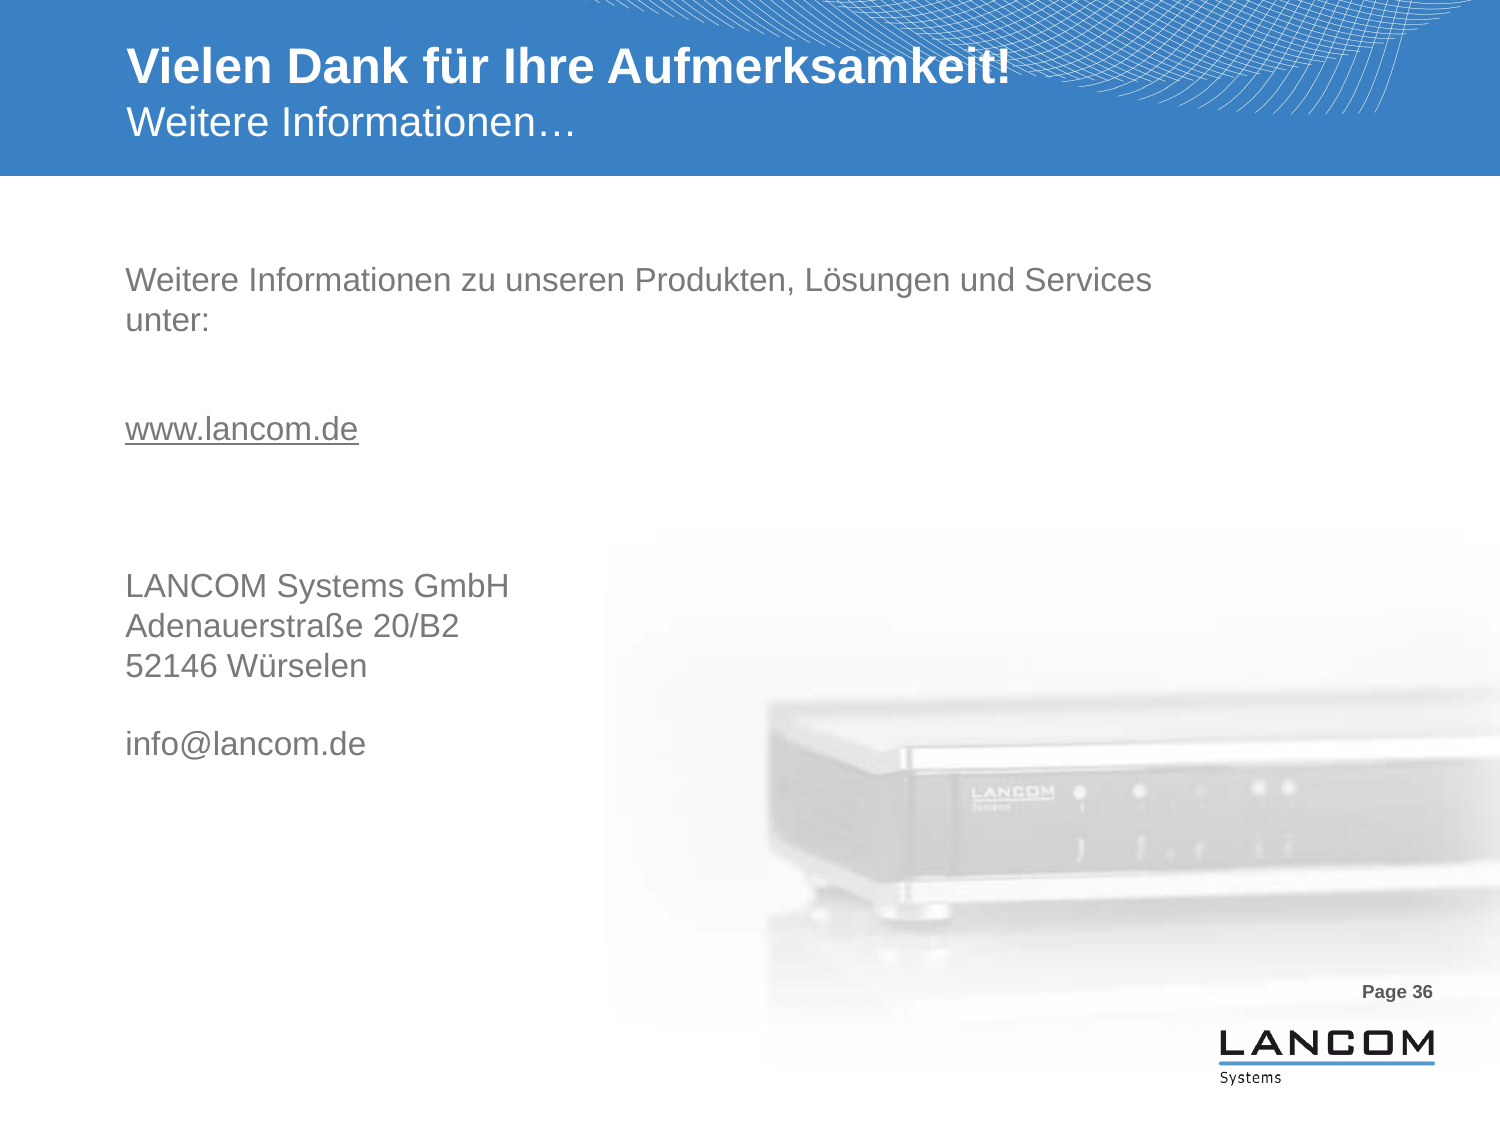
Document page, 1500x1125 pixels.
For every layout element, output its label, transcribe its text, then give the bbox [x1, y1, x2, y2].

picture [0, 0, 1500, 176]
title Vielen Dank für Ihre Aufmerksamkeit! Weitere Informationen… [126, 18, 1196, 146]
picture [605, 528, 1500, 1125]
list Weitere Informationen zu unseren Produkten, Lösungen und Services unter: www.lancom.de LANCOM Systems GmbH Adenauerstraße 20/B2 52146 Würselen info@lancom.de [125, 258, 1199, 942]
